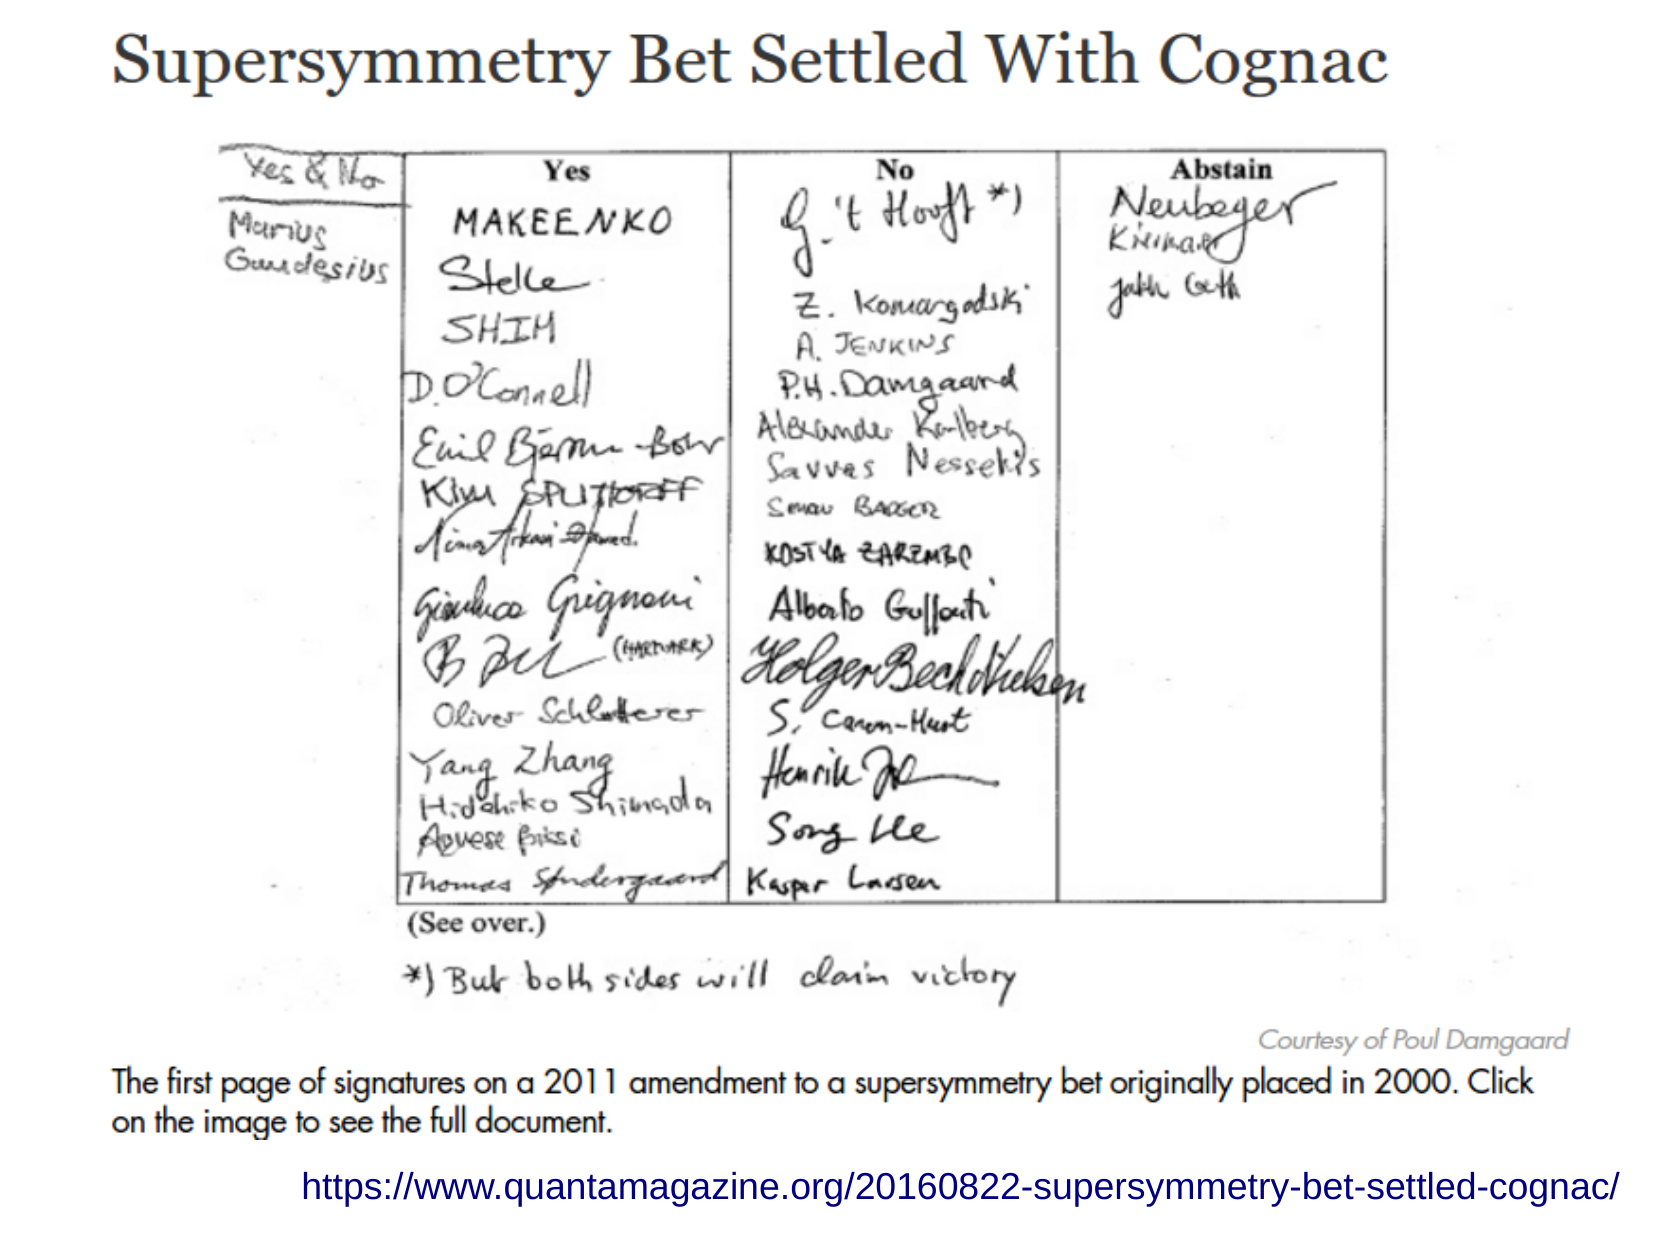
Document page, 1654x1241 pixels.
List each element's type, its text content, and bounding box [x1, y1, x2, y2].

text_box https://www.quantamagazine.org/20160822-supersymmetry-bet-settled-cognac/ [286, 1158, 1636, 1216]
picture [75, 19, 1616, 1141]
